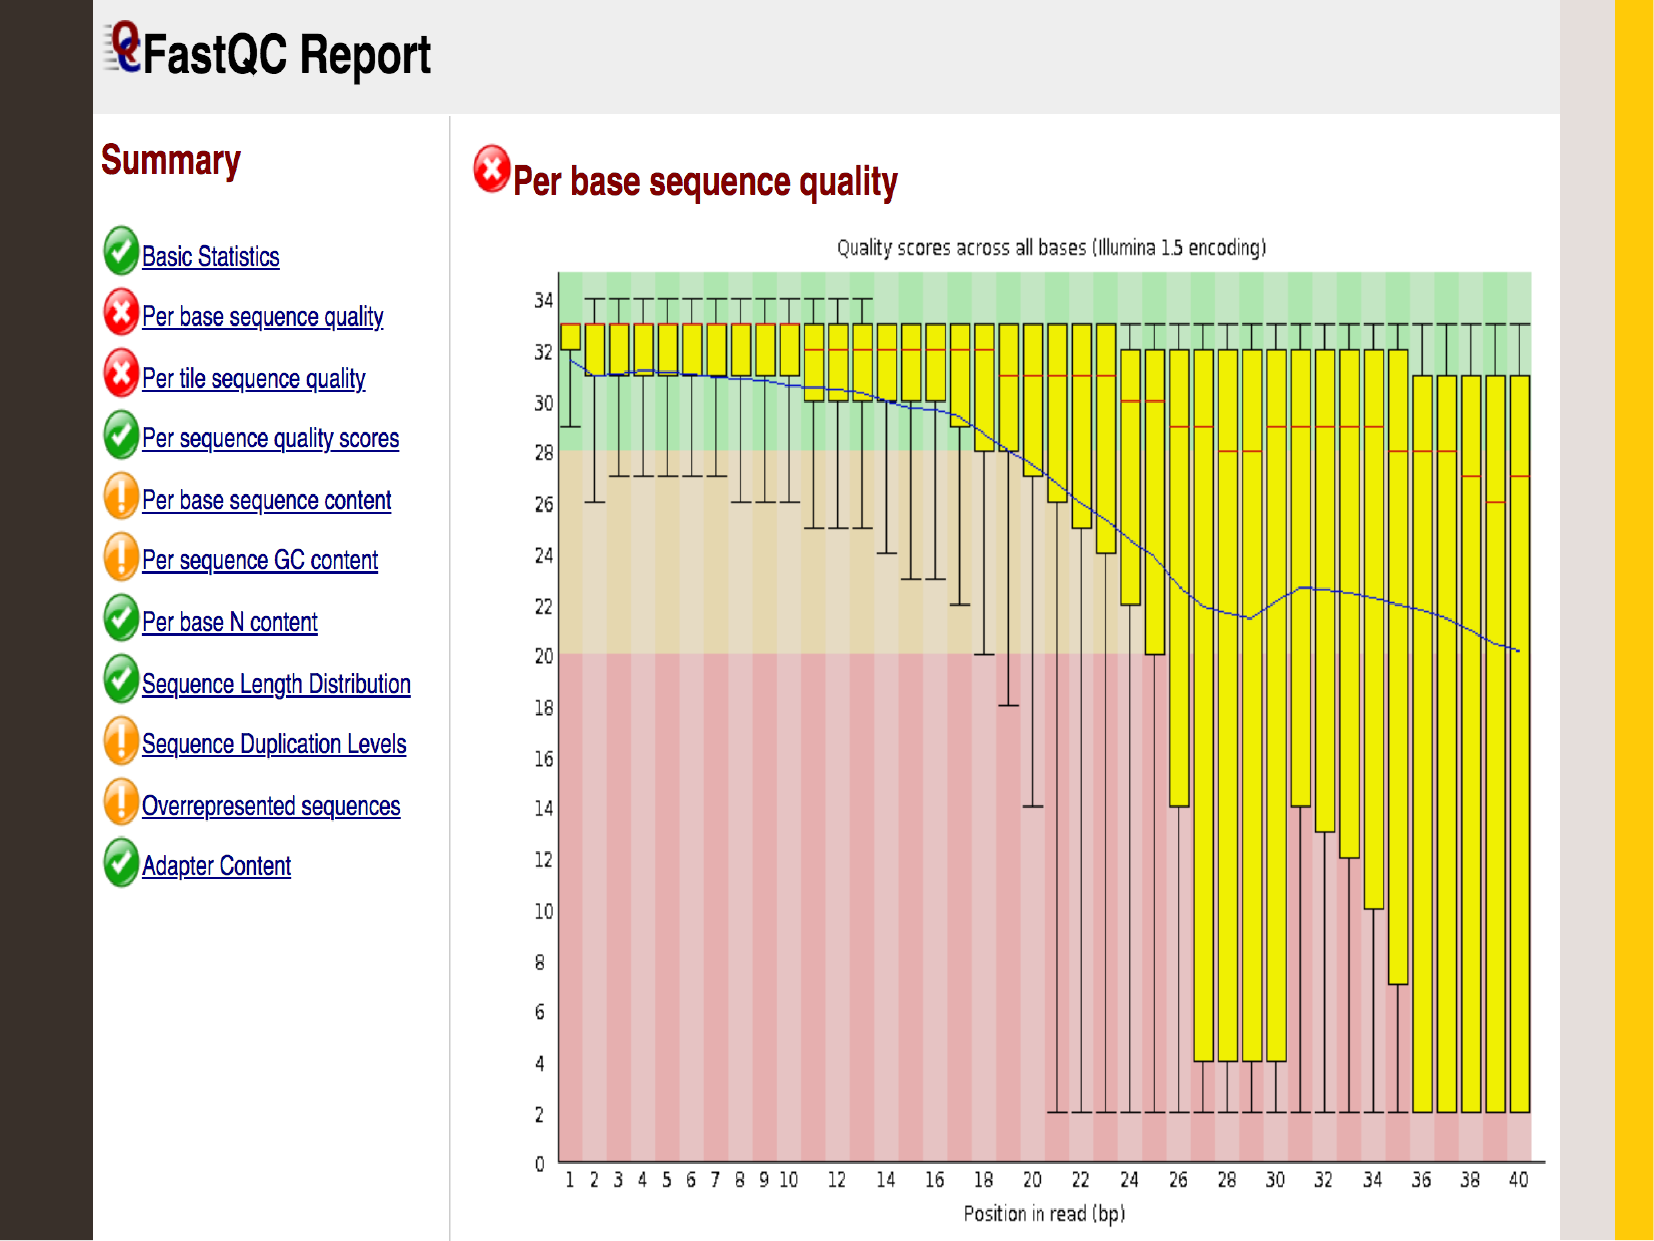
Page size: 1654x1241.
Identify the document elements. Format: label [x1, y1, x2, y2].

picture [93, 0, 1560, 1241]
